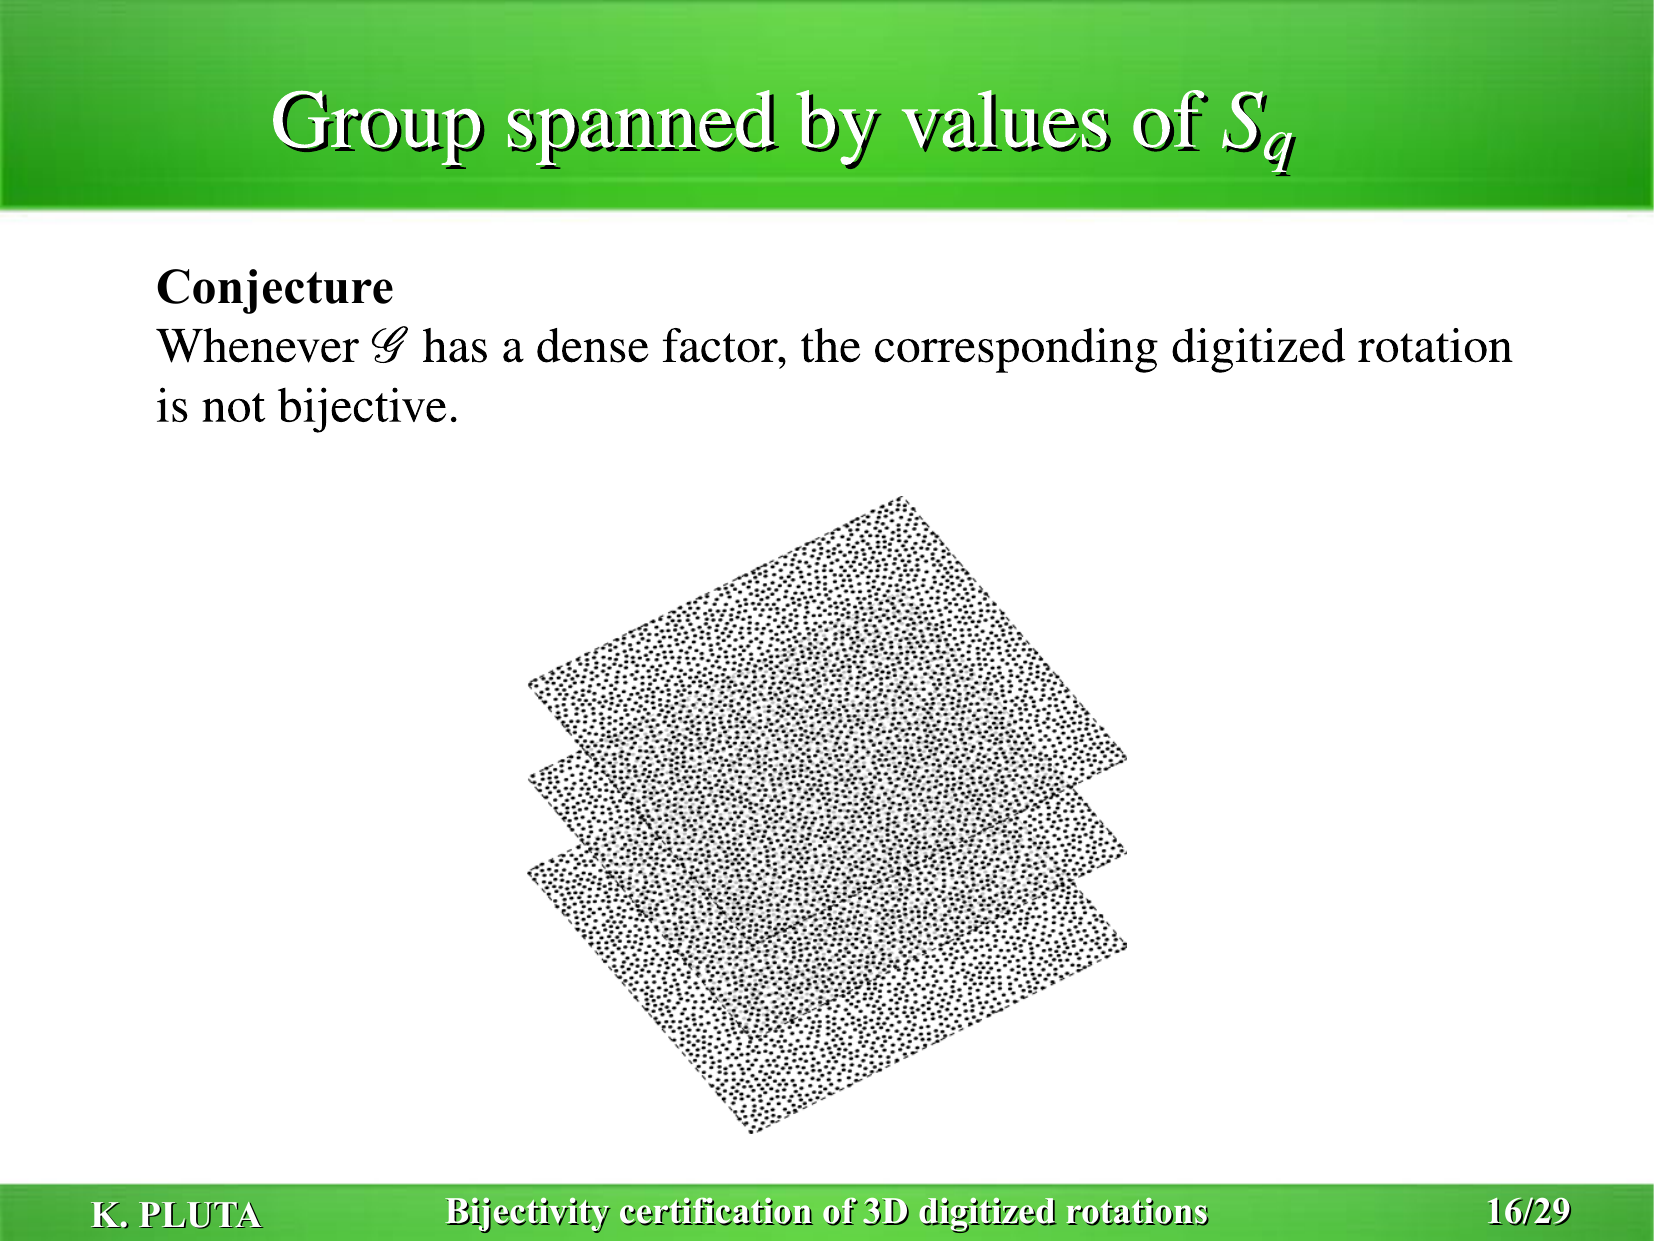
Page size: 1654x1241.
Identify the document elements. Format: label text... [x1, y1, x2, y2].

text_box Conjecture [141, 251, 409, 323]
picture [0, 0, 1654, 1241]
text_box [270, 90, 1298, 177]
text_box [156, 326, 1514, 433]
